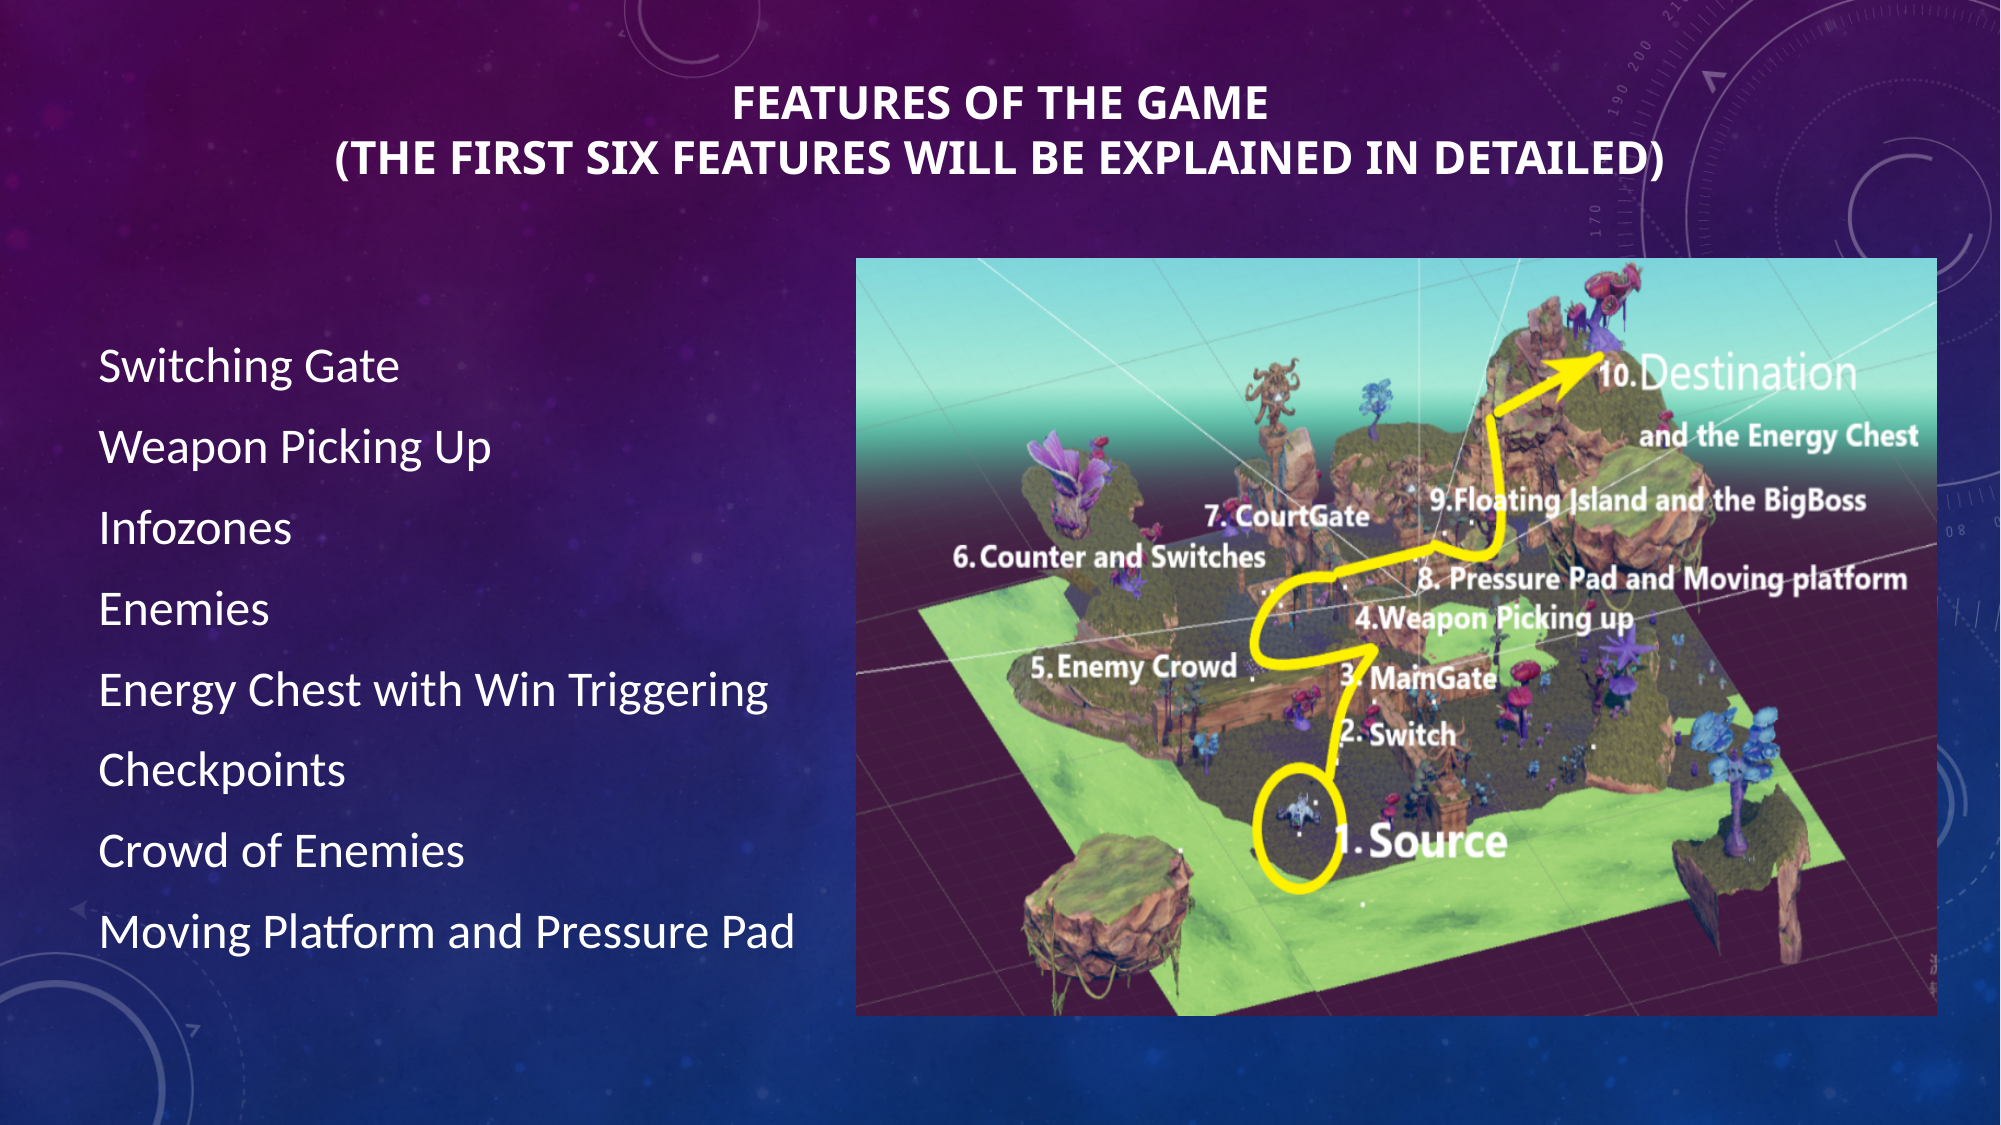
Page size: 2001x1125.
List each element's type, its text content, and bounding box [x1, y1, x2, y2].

list Switching Gate Weapon Picking Up Infozones Enemies Energy Chest with Win Triggering Checkpoints Crowd of Enemies Moving Platform and Pressure Pad [83, 195, 1269, 1125]
picture [856, 258, 1965, 1090]
title features of The game (The first Six Features will be Explained in detailed) [169, 1, 1832, 241]
